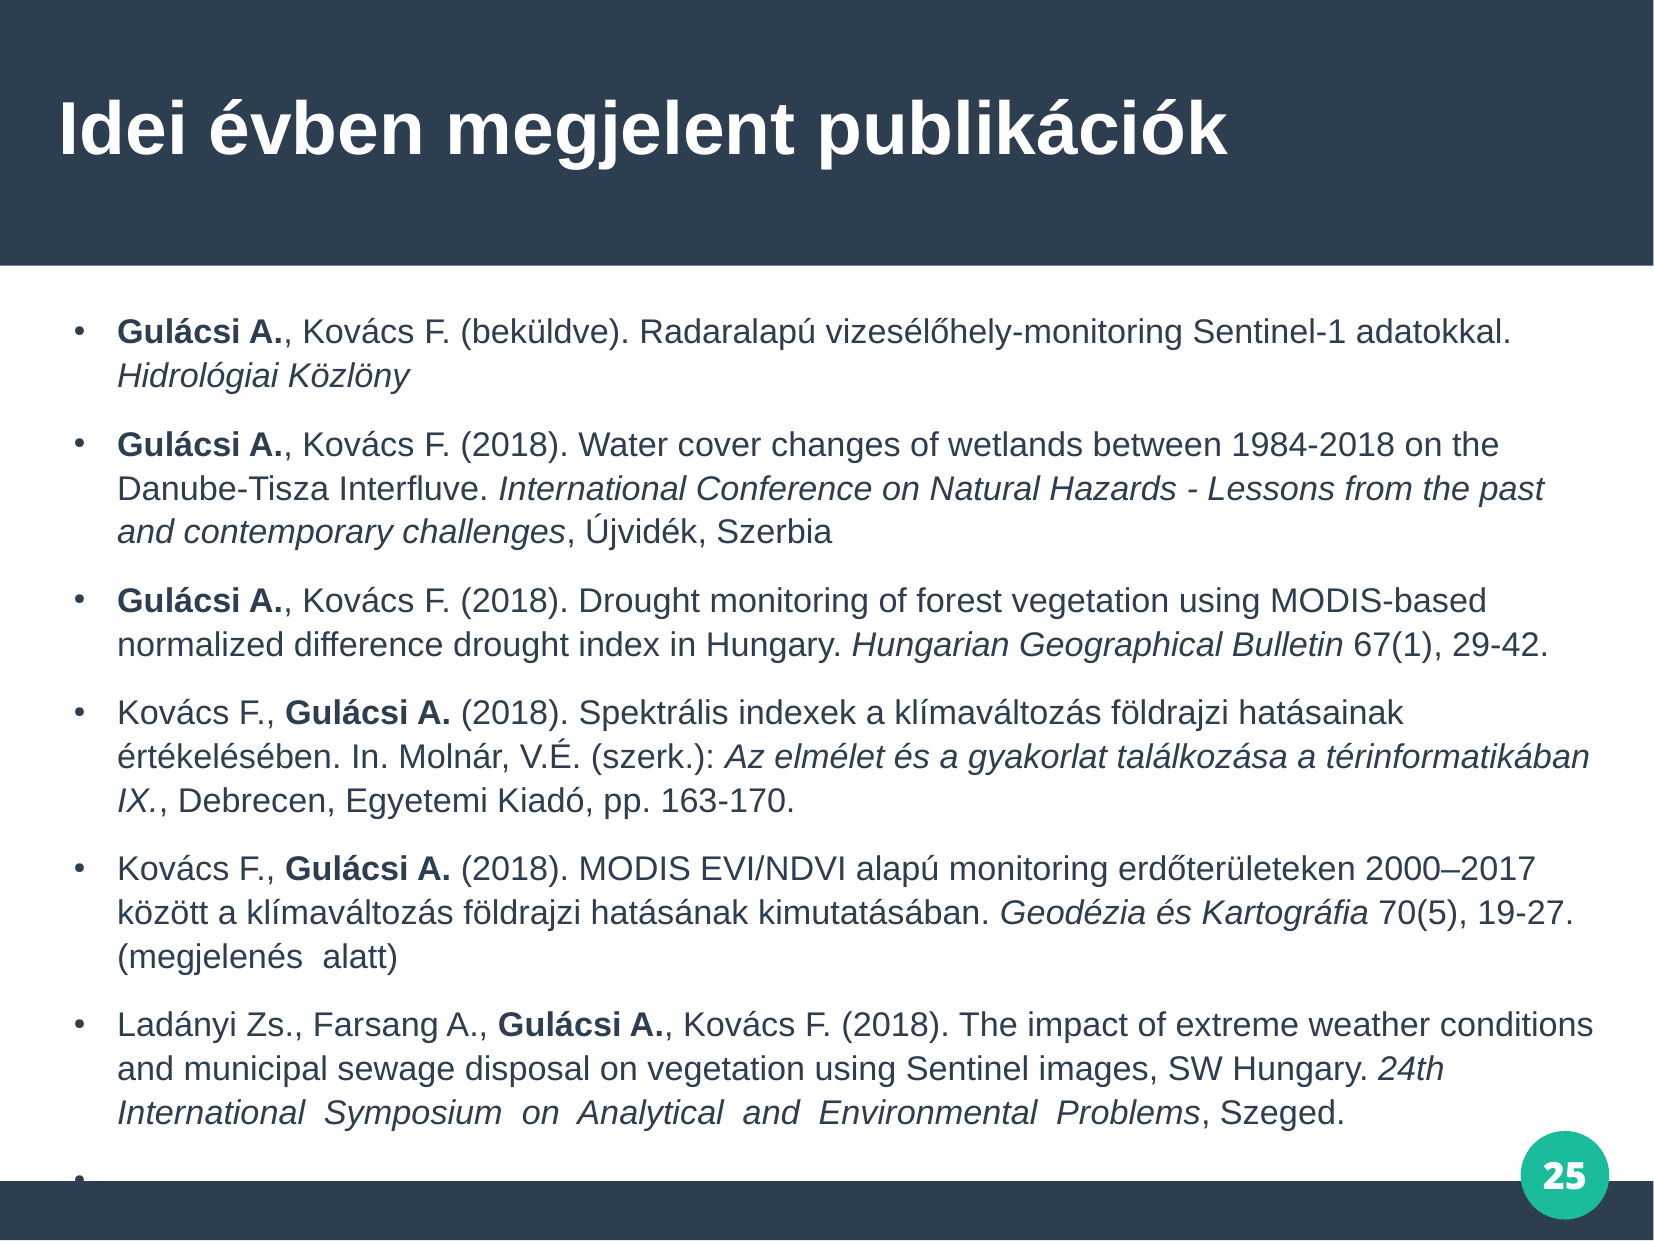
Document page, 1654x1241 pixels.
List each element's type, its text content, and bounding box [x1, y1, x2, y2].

title Idei évben megjelent publikációk [59, 49, 1595, 207]
list Gulácsi A., Kovács F. (beküldve). Radaralapú vizesélőhely-monitoring Sentinel-1 adatokkal. Hidrológiai Közlöny Gulácsi A., Kovács F. (2018). Water cover changes of wetlands between 1984-2018 on the Danube-Tisza Interfluve. International Conference on Natural Hazards - Lessons from the past and contemporary challenges, Újvidék, Szerbia Gulácsi A., Kovács F. (2018). Drought monitoring of forest vegetation using MODIS-based normalized difference drought index in Hungary. Hungarian Geographical Bulletin 67(1), 29-42. Kovács F., Gulácsi A. (2018). Spektrális indexek a klímaváltozás földrajzi hatásainak értékelésében. In. Molnár, V.É. (szerk.): Az elmélet és a gyakorlat találkozása a térinformatikában IX., Debrecen, Egyetemi Kiadó, pp. 163-170. Kovács F., Gulácsi A. (2018). MODIS EVI/NDVI alapú monitoring erdőterületeken 2000–2017 között a klímaváltozás földrajzi hatásának kimutatásában. Geodézia és Kartográfia 70(5), 19-27. (megjelenés alatt) Ladányi Zs., Farsang A., Gulácsi A., Kovács F. (2018). The impact of extreme weather conditions and municipal sewage disposal on vegetation using Sentinel images, SW Hungary. 24th International Symposium on Analytical and Environmental Problems, Szeged. [59, 307, 1595, 1152]
